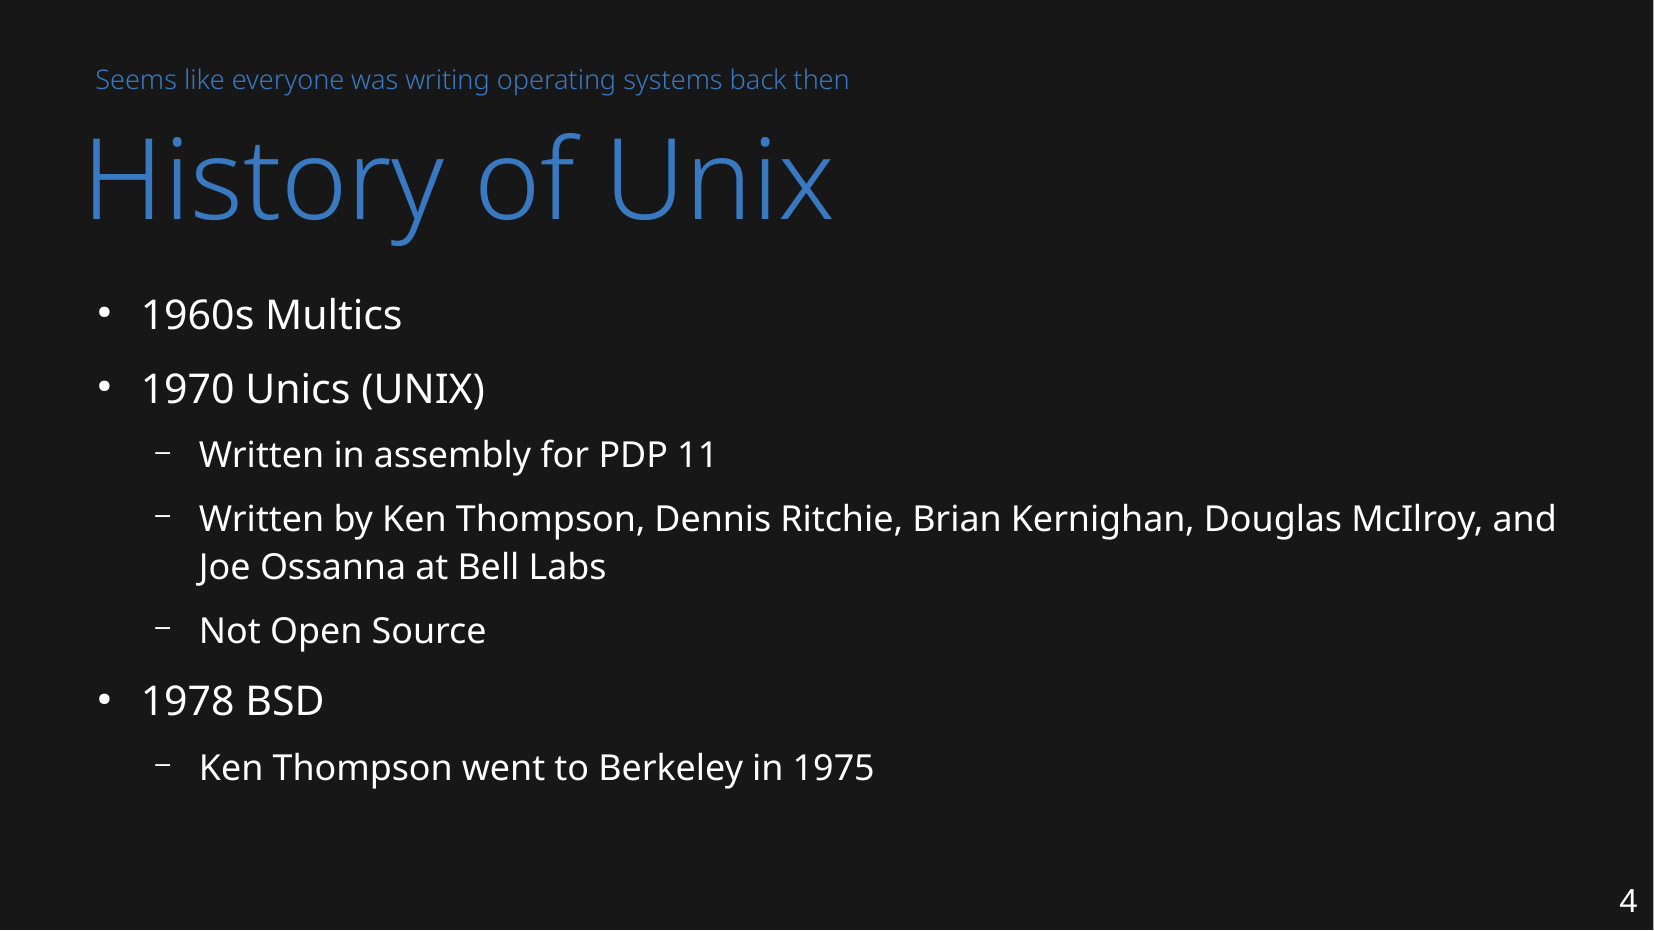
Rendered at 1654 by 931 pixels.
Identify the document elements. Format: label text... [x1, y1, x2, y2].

title History of Unix [82, 60, 1654, 253]
title Seems like everyone was writing operating systems back then [95, 60, 1316, 98]
list 1960s Multics 1970 Unics (UNIX) Written in assembly for PDP 11 Written by Ken Thompson, Dennis Ritchie, Brian Kernighan, Douglas McIlroy, and Joe Ossanna at Bell Labs Not Open Source 1978 BSD Ken Thompson went to Berkeley in 1975 [82, 285, 1571, 795]
text_box <number> [1604, 874, 1654, 931]
